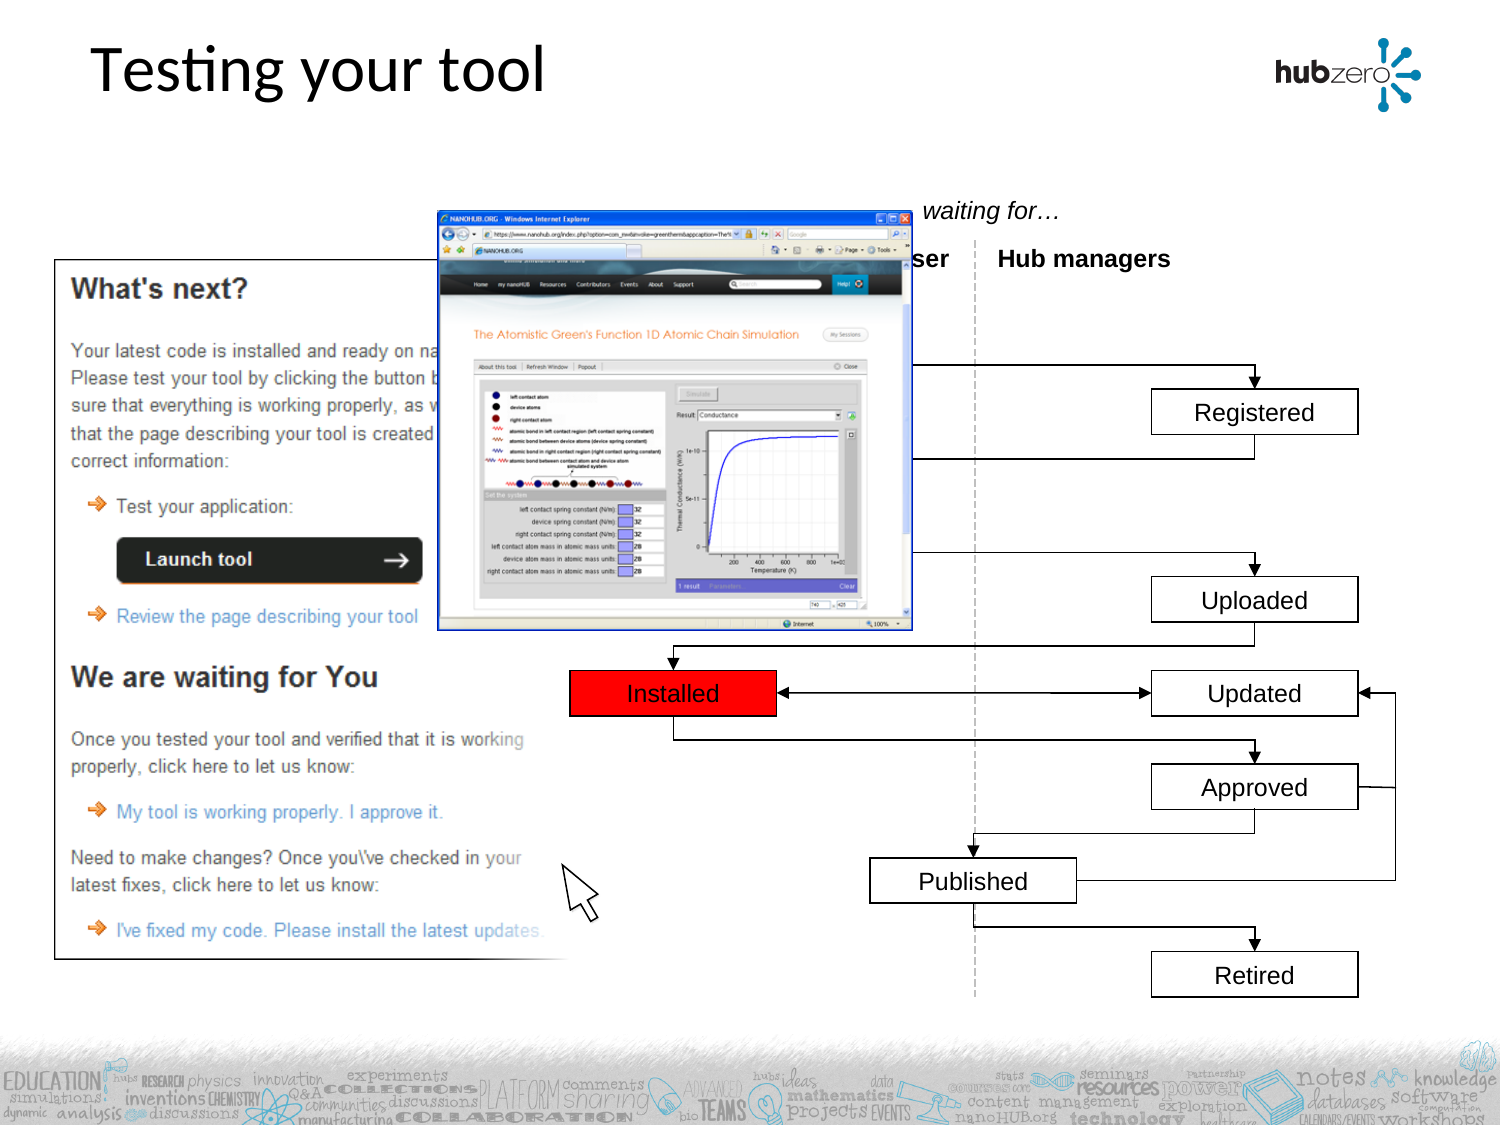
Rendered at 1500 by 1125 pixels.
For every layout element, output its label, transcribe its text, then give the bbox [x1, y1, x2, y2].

text_box Published [870, 857, 1077, 904]
picture [1272, 35, 1424, 115]
text_box waiting for… [832, 187, 1152, 244]
text_box Updated [1151, 670, 1358, 716]
text_box [562, 864, 598, 922]
text_box [537, 632, 676, 842]
text_box Installed [570, 670, 777, 716]
text_box Uploaded [1151, 576, 1358, 622]
title Testing your tool [75, 12, 1249, 118]
text_box User [913, 244, 965, 291]
text_box Registered [1151, 389, 1358, 435]
text_box Hub managers [982, 234, 1221, 291]
picture [0, 1034, 1500, 1125]
text_box Approved [1151, 764, 1358, 810]
text_box Retired [1151, 951, 1358, 997]
picture [54, 210, 913, 960]
